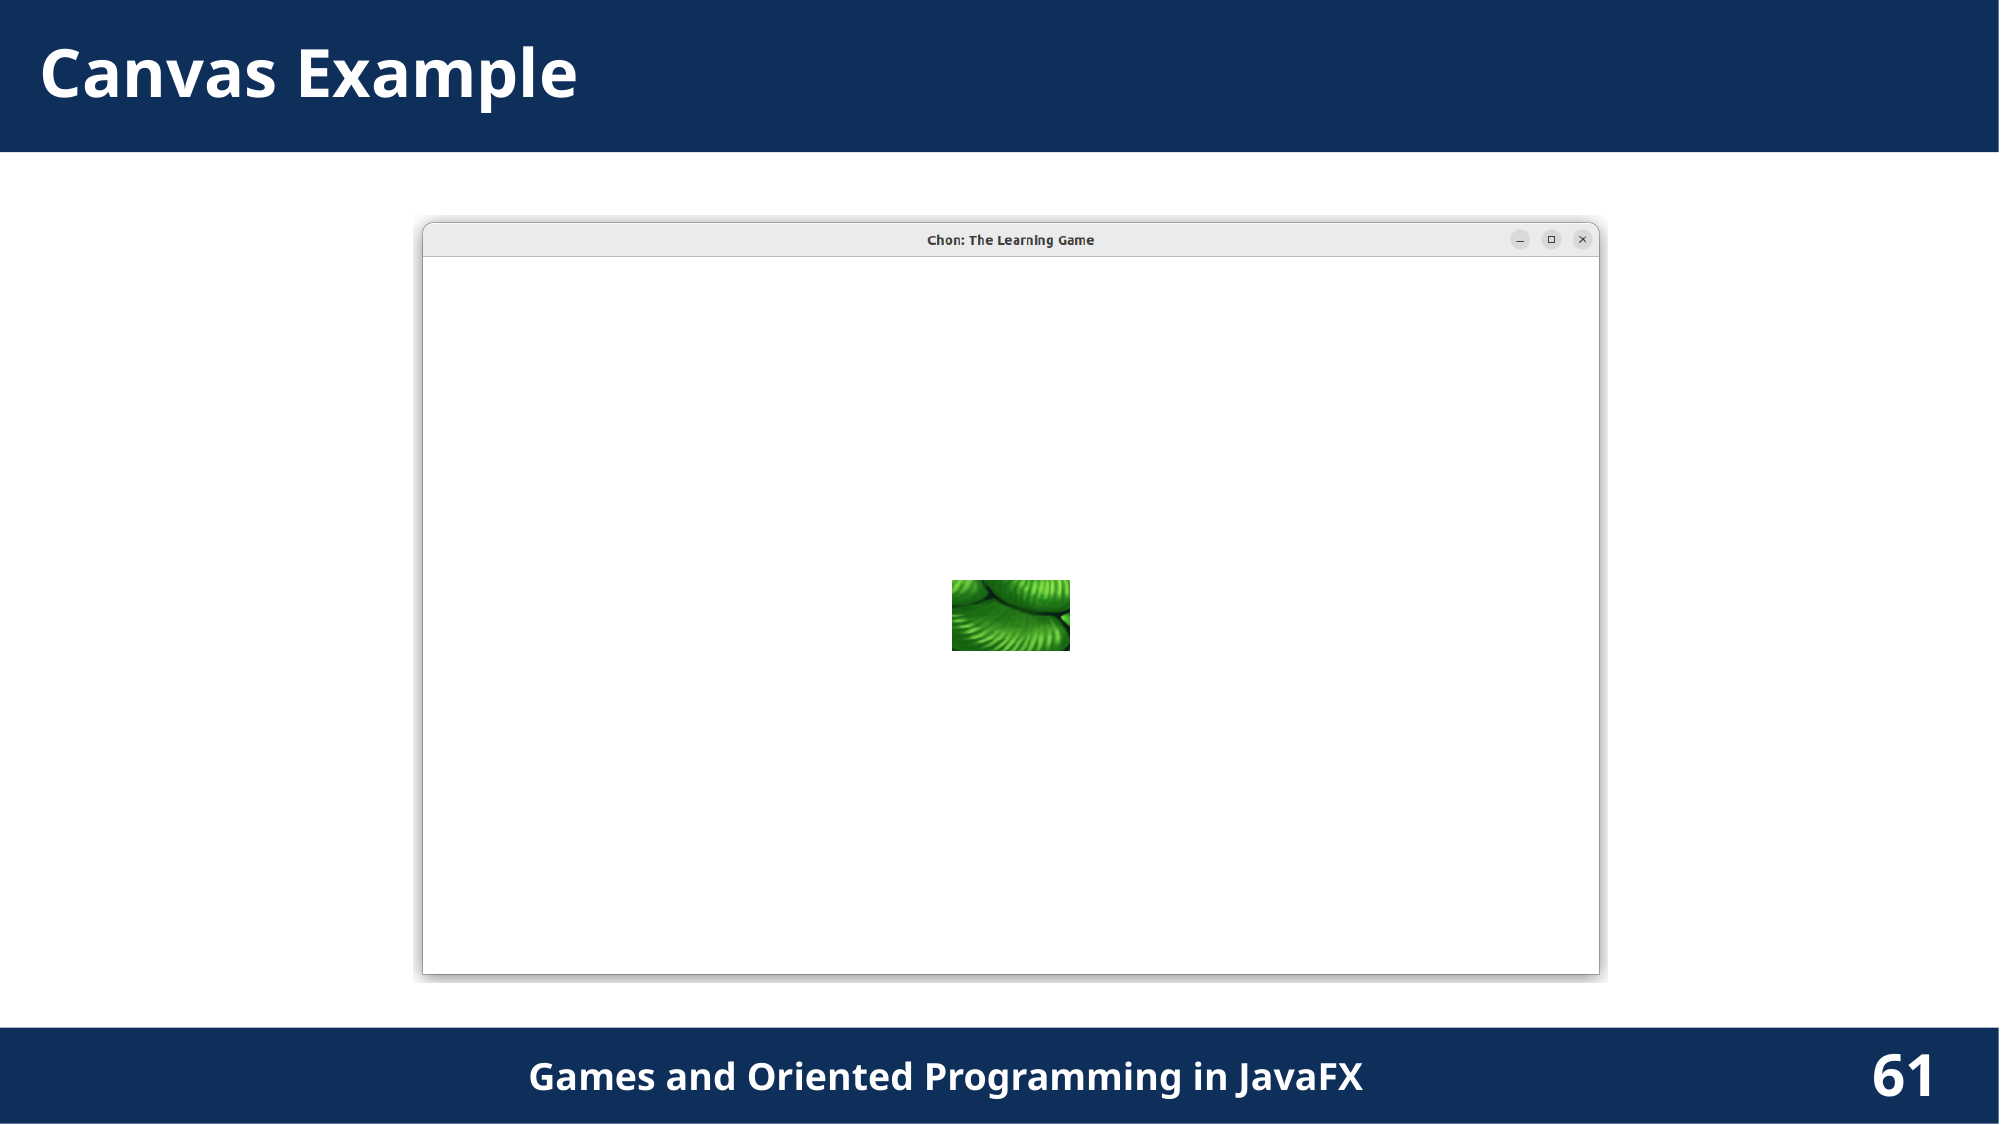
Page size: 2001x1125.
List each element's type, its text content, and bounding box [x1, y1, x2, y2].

text_box Canvas Example [25, 23, 1999, 119]
picture [413, 215, 1608, 983]
